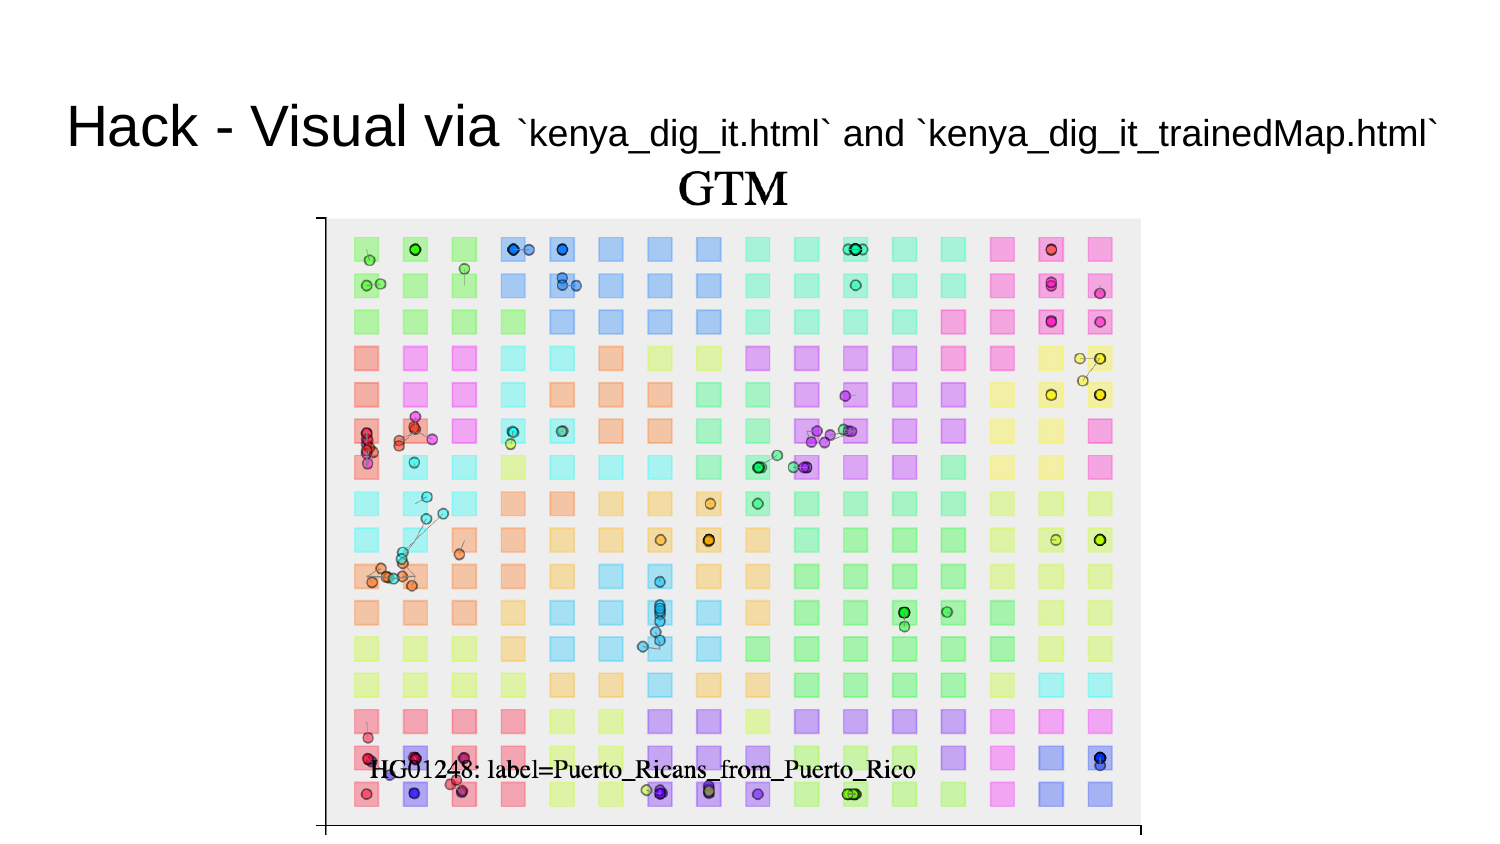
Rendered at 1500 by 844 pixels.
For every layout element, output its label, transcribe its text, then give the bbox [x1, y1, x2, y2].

title Hack - Visual via `kenya_dig_it.html` and `kenya_dig_it_trainedMap.html` [51, 72, 1476, 167]
picture [294, 166, 1167, 835]
